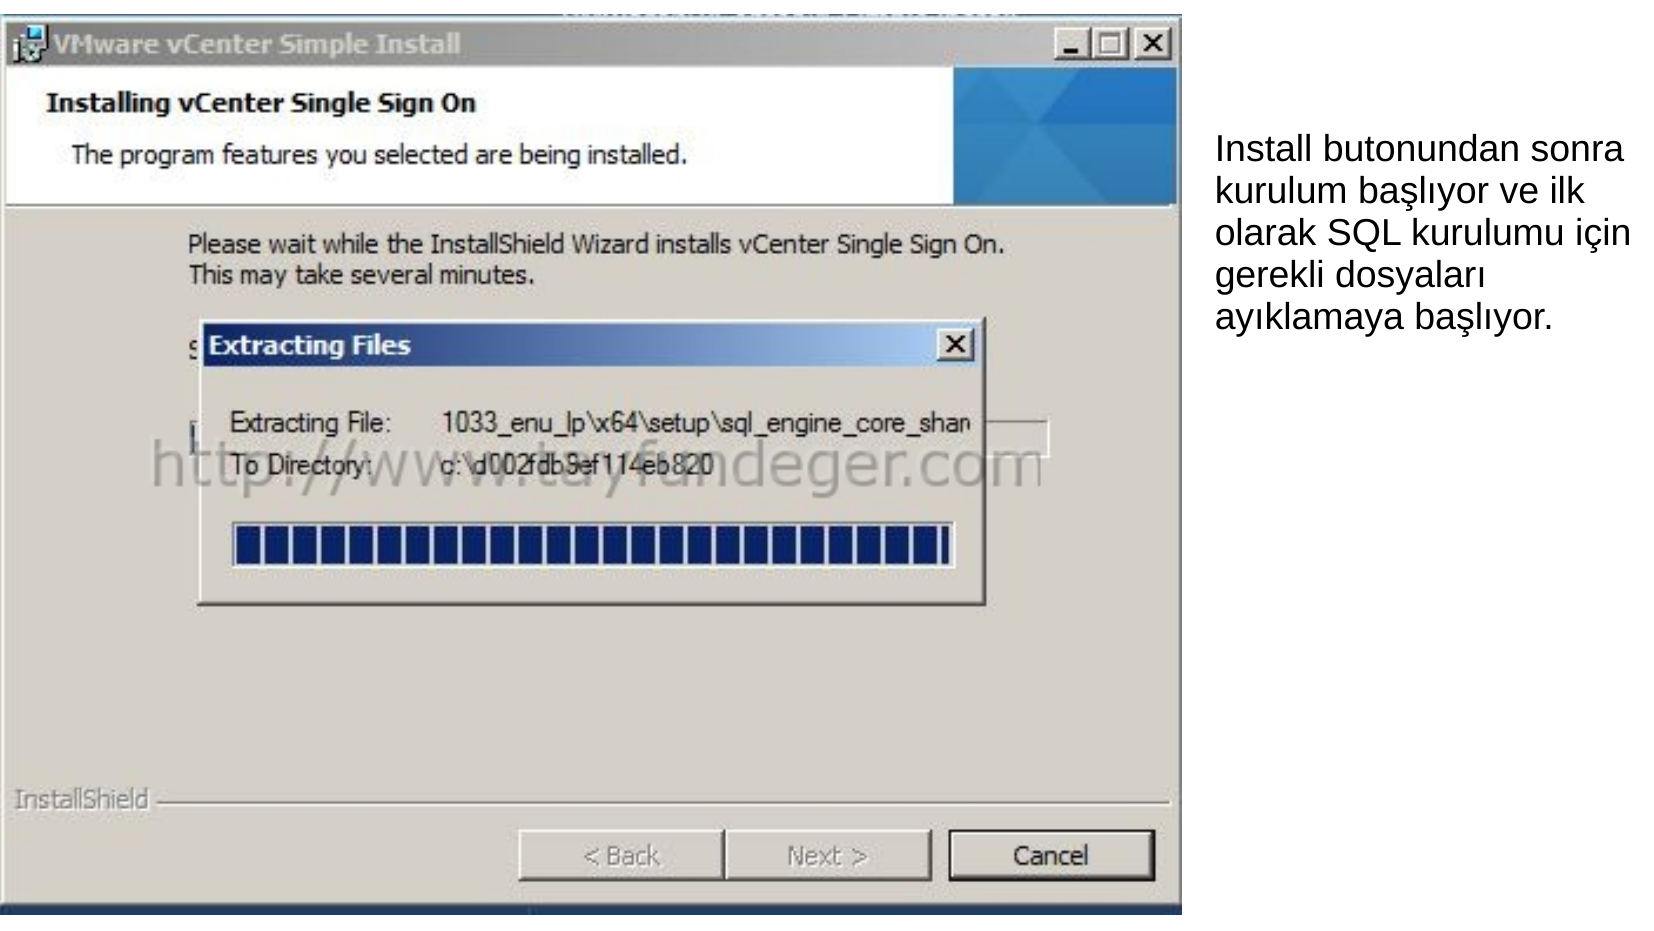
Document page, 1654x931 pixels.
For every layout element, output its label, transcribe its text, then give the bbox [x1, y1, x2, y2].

picture [0, 14, 1182, 916]
text_box Install butonundan sonra kurulum başlıyor ve ilk olarak SQL kurulumu için gerekli dosyaları ayıklamaya başlıyor. [1200, 120, 1653, 514]
